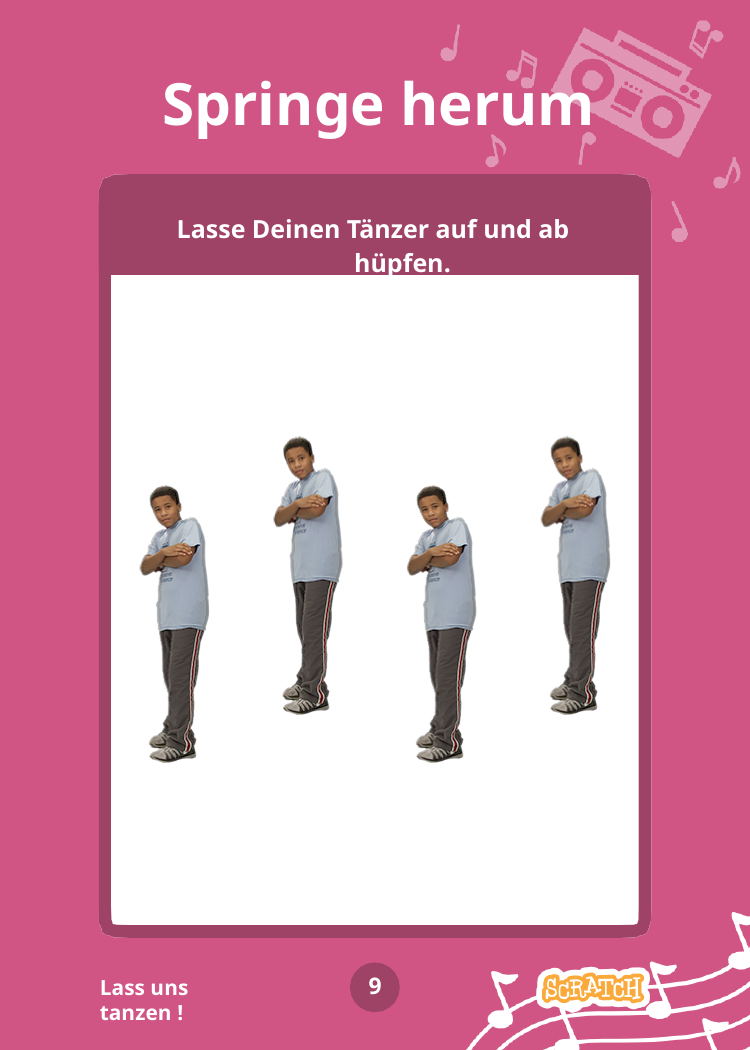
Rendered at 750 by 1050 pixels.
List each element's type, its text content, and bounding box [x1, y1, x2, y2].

text_box Springe herum [47, 66, 709, 242]
text_box 9 [366, 971, 384, 1000]
text_box [0, 0, 750, 1050]
text_box Lasse Deinen Tänzer auf und ab hüpfen. [141, 208, 603, 276]
text_box Lass uns tanzen ! [97, 974, 260, 1000]
